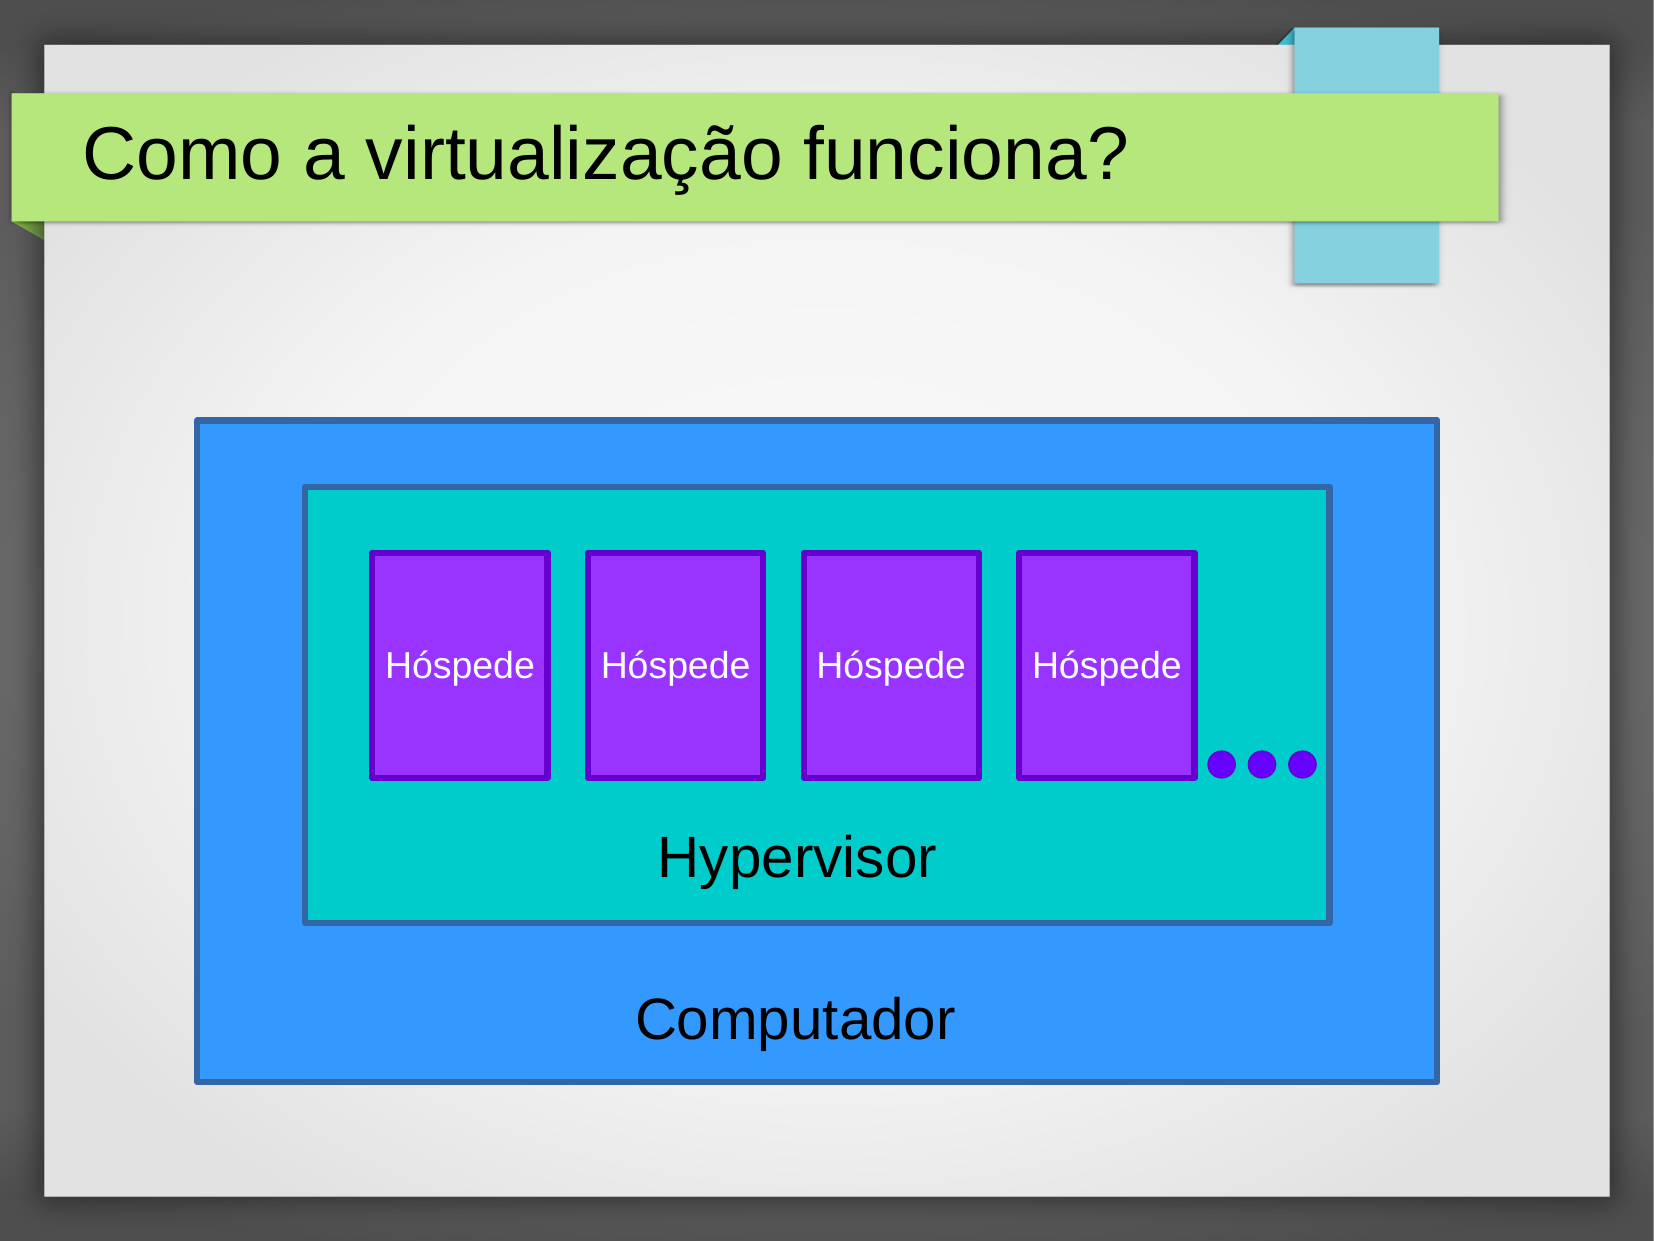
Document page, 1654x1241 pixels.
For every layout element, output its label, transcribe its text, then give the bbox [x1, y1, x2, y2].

title Como a virtualização funciona? [82, 94, 1264, 213]
text_box Hóspede [1019, 552, 1195, 778]
text_box Hóspede [588, 552, 764, 778]
text_box Hóspede [372, 552, 548, 778]
text_box Hypervisor [643, 817, 1021, 980]
text_box [197, 420, 1438, 1082]
text_box Hóspede [803, 552, 979, 778]
picture [0, 0, 1654, 1241]
text_box Computador [620, 979, 1021, 1069]
